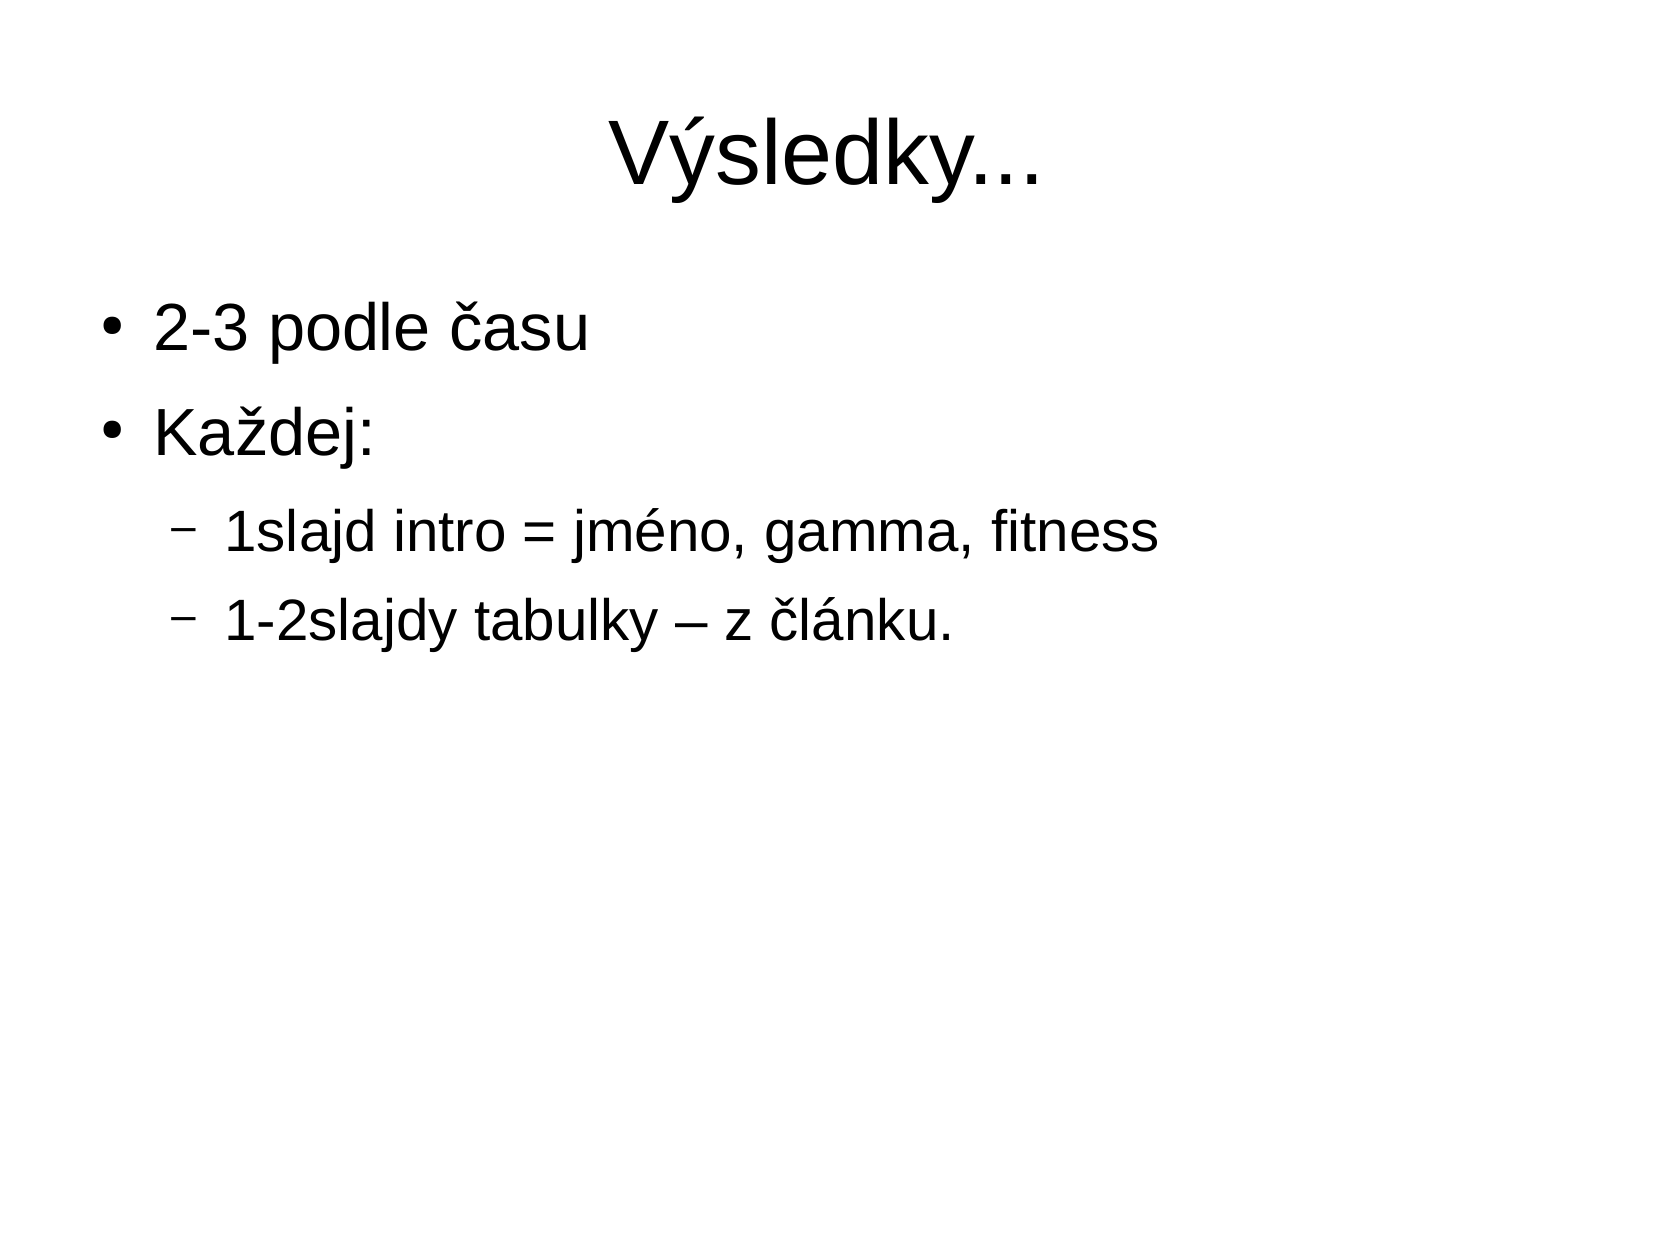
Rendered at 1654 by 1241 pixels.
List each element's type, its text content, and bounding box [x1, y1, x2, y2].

list 2-3 podle času Každej: 1slajd intro = jméno, gamma, fitness 1-2slajdy tabulky – z článku. [82, 290, 1538, 1010]
title Výsledky... [82, 49, 1571, 257]
